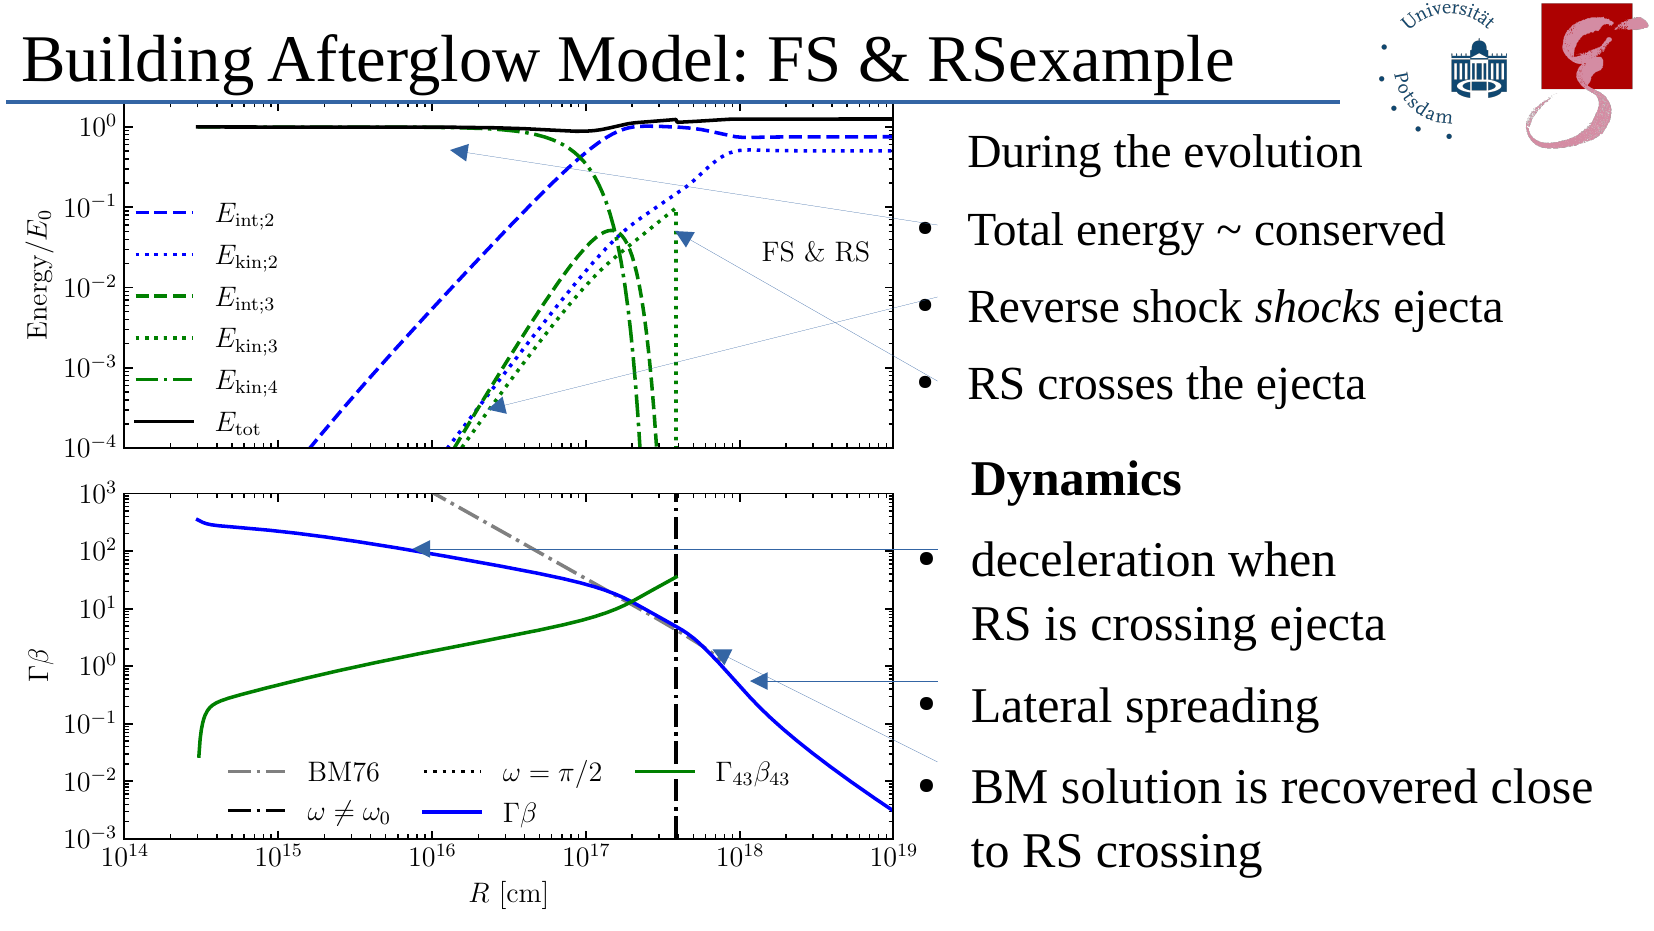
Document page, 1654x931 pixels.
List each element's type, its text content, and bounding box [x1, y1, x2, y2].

picture [1375, 0, 1654, 154]
list During the evolution Total energy ~ conserved Reverse shock shocks ejecta RS crosses the ejecta [900, 117, 1654, 413]
picture [5, 82, 938, 931]
picture [780, 682, 900, 742]
list Dynamics deceleration when RS is crossing ejecta Lateral spreading BM solution is recovered close to RS crossing [900, 442, 1654, 931]
title Building Afterglow Model: FS & RSexample [20, 0, 1375, 118]
picture [838, 307, 900, 358]
